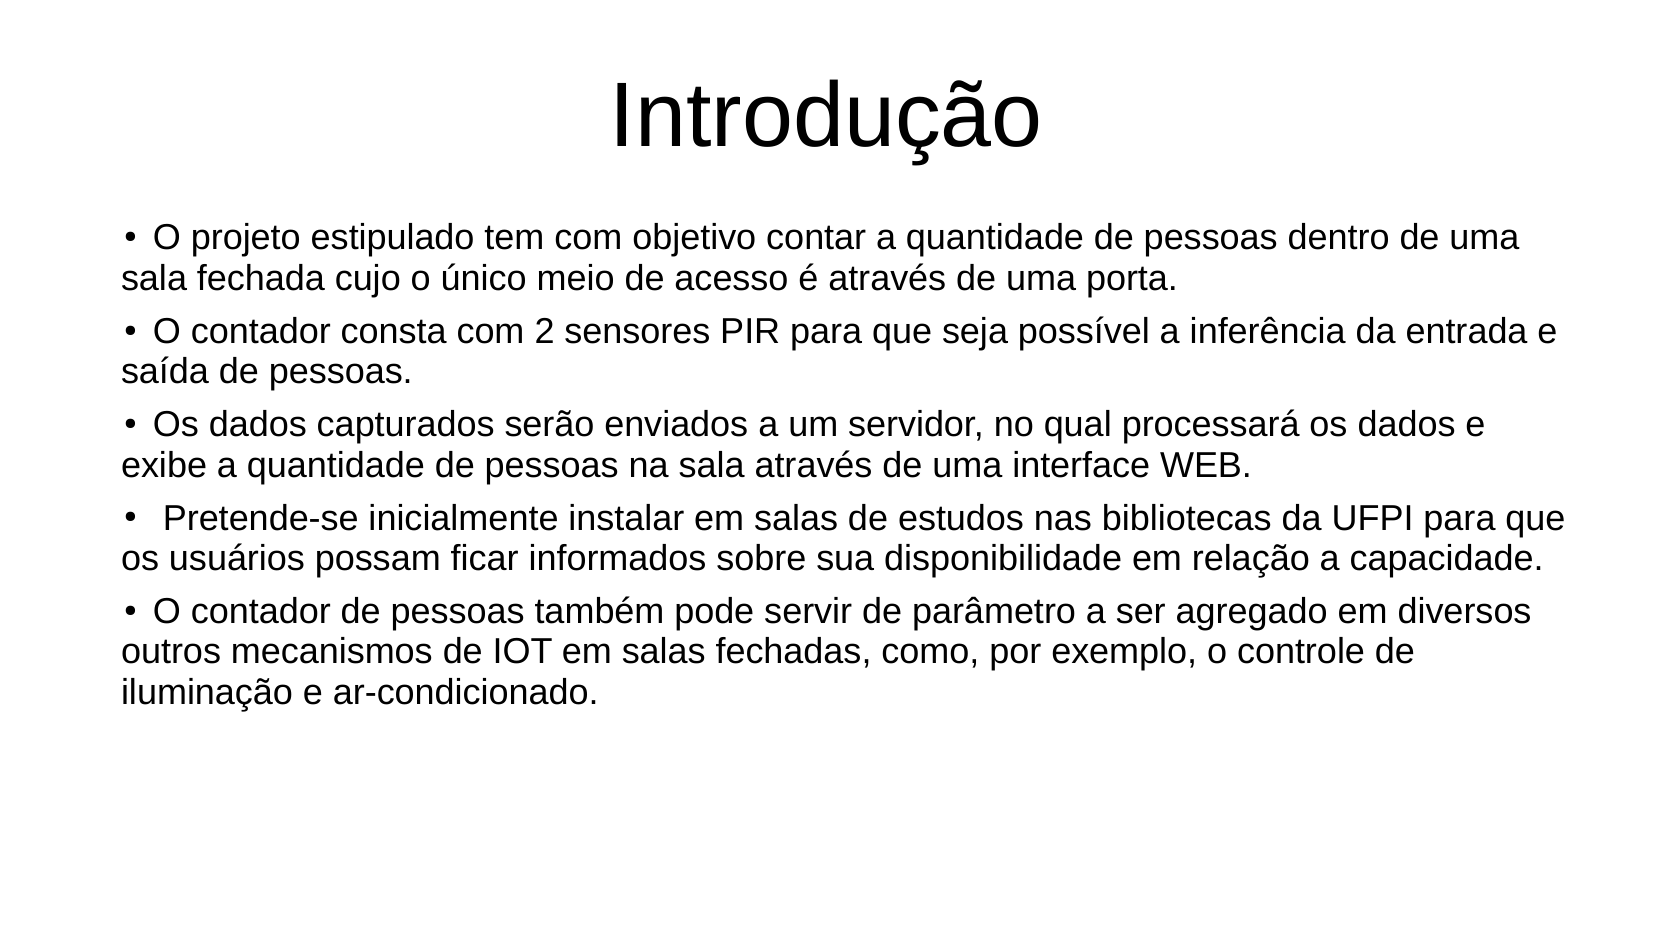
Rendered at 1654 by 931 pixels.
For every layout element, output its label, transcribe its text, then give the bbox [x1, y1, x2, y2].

list O projeto estipulado tem com objetivo contar a quantidade de pessoas dentro de uma sala fechada cujo o único meio de acesso é através de uma porta. O contador consta com 2 sensores PIR para que seja possível a inferência da entrada e saída de pessoas. Os dados capturados serão enviados a um servidor, no qual processará os dados e exibe a quantidade de pessoas na sala através de uma interface WEB. Pretende-se inicialmente instalar em salas de estudos nas bibliotecas da UFPI para que os usuários possam ficar informados sobre sua disponibilidade em relação a capacidade. O contador de pessoas também pode servir de parâmetro a ser agregado em diversos outros mecanismos de IOT em salas fechadas, como, por exemplo, o controle de iluminação e ar-condicionado. [82, 217, 1571, 758]
title Introdução [82, 37, 1571, 193]
